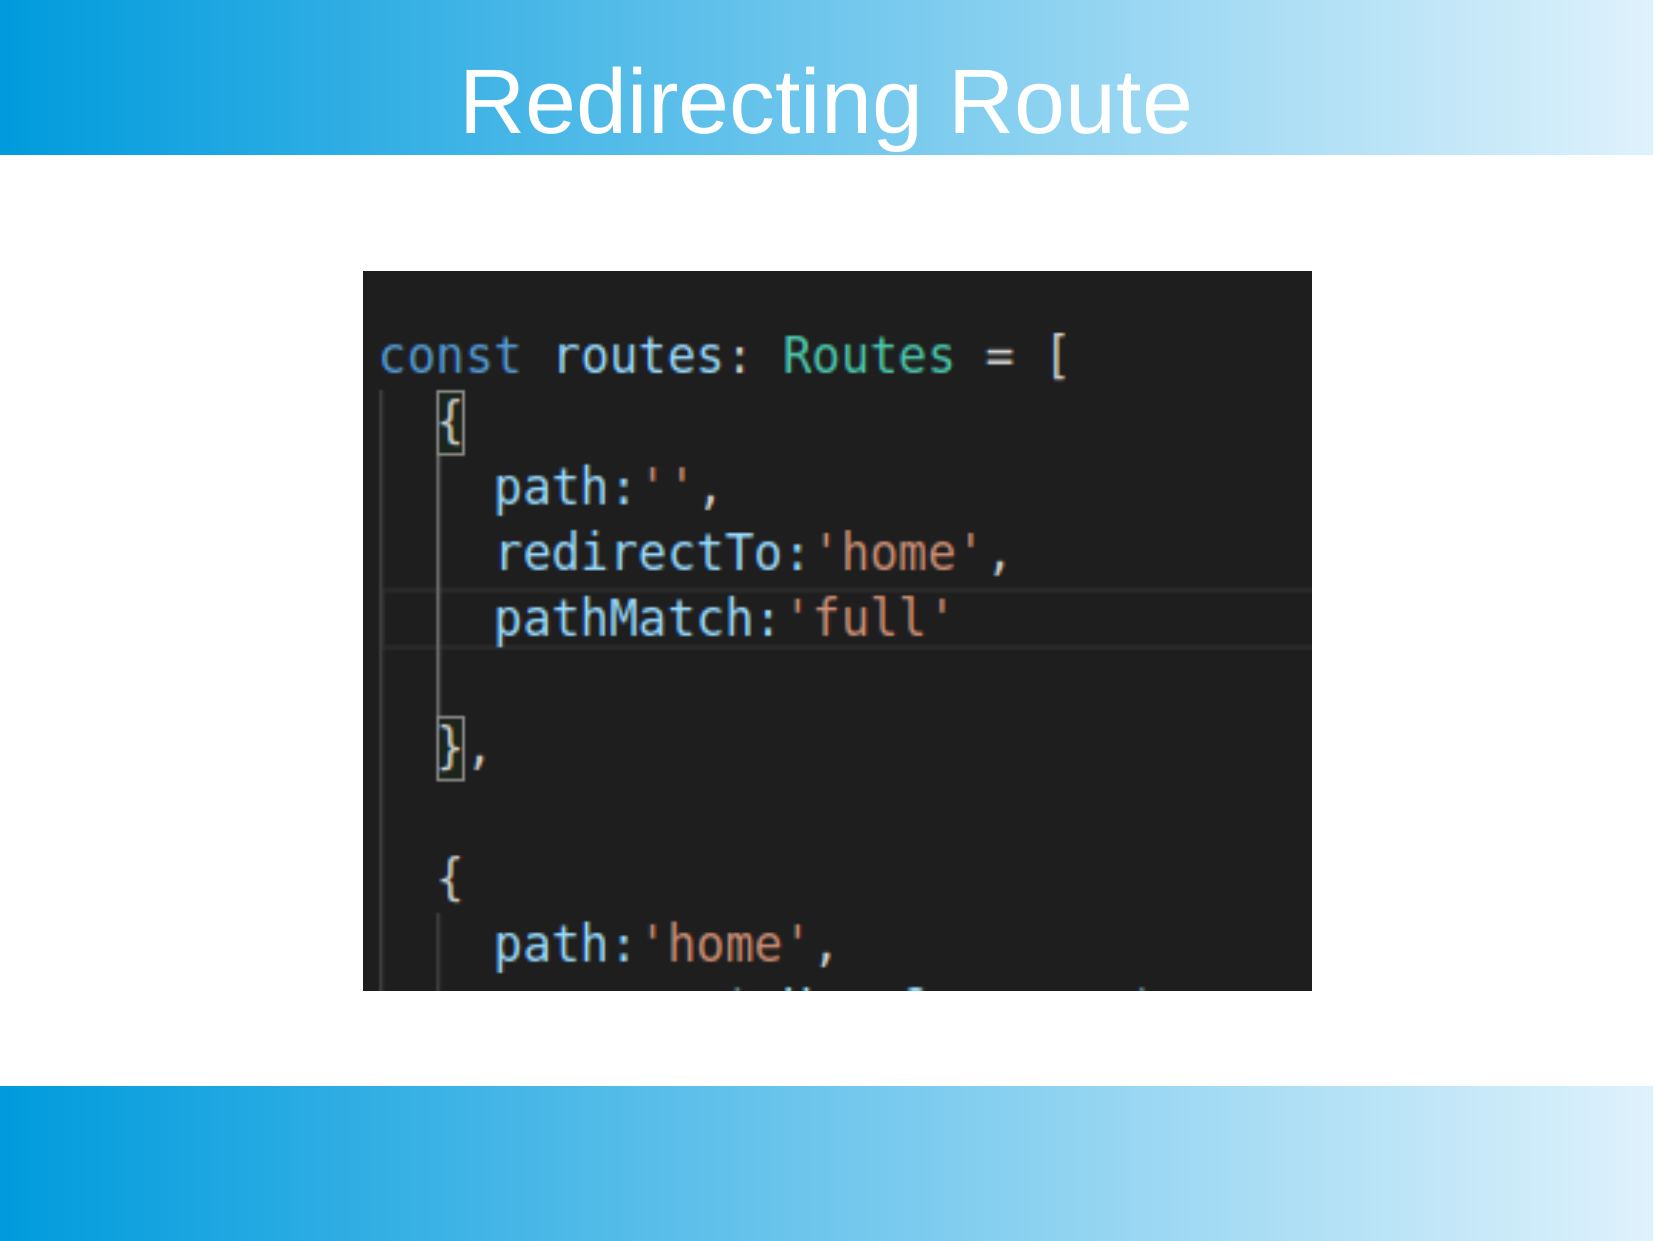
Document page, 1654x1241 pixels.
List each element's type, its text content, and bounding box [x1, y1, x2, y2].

title Redirecting Route [82, 49, 1571, 155]
picture [363, 271, 1312, 991]
